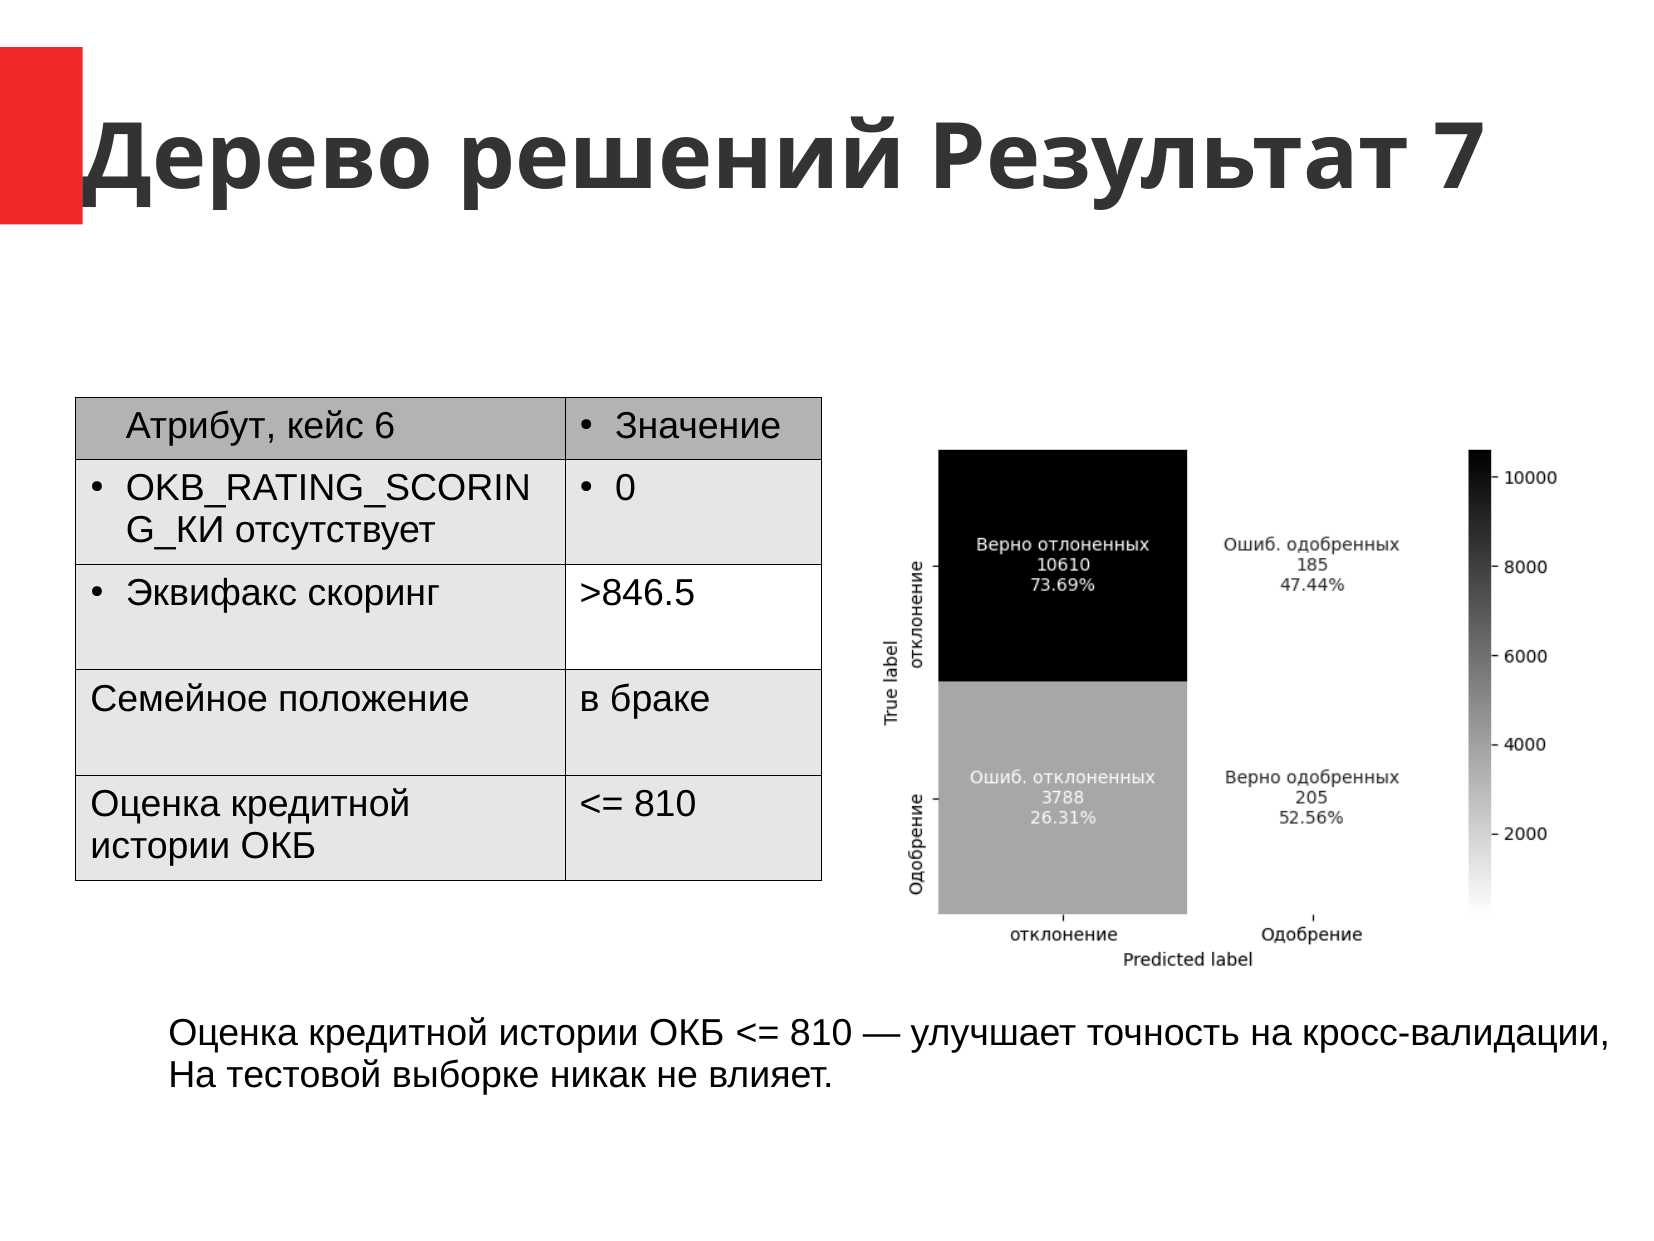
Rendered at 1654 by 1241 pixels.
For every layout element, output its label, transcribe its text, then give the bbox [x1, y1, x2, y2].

table_cell OKB_RATING_SCORING_КИ отсутствует [76, 460, 565, 564]
table_cell <= 810 [566, 776, 821, 880]
table_cell Оценка кредитной истории ОКБ [76, 776, 565, 880]
table_cell Семейное положение [76, 670, 565, 775]
table_cell Эквифакс скоринг [76, 565, 565, 669]
table_header Значение [566, 398, 821, 459]
table_header Атрибут, кейс 6 [76, 398, 565, 459]
text_box Оценка кредитной истории ОКБ <= 810 — улучшает точность на кросс-валидации, На тестовой выборке никак не влияет. [153, 1003, 1637, 1103]
picture [838, 377, 1642, 981]
table_cell >846.5 [566, 565, 821, 669]
title Дерево решений Результат 7 [82, 49, 1571, 257]
table_cell 0 [566, 460, 821, 564]
table_cell в браке [566, 670, 821, 775]
